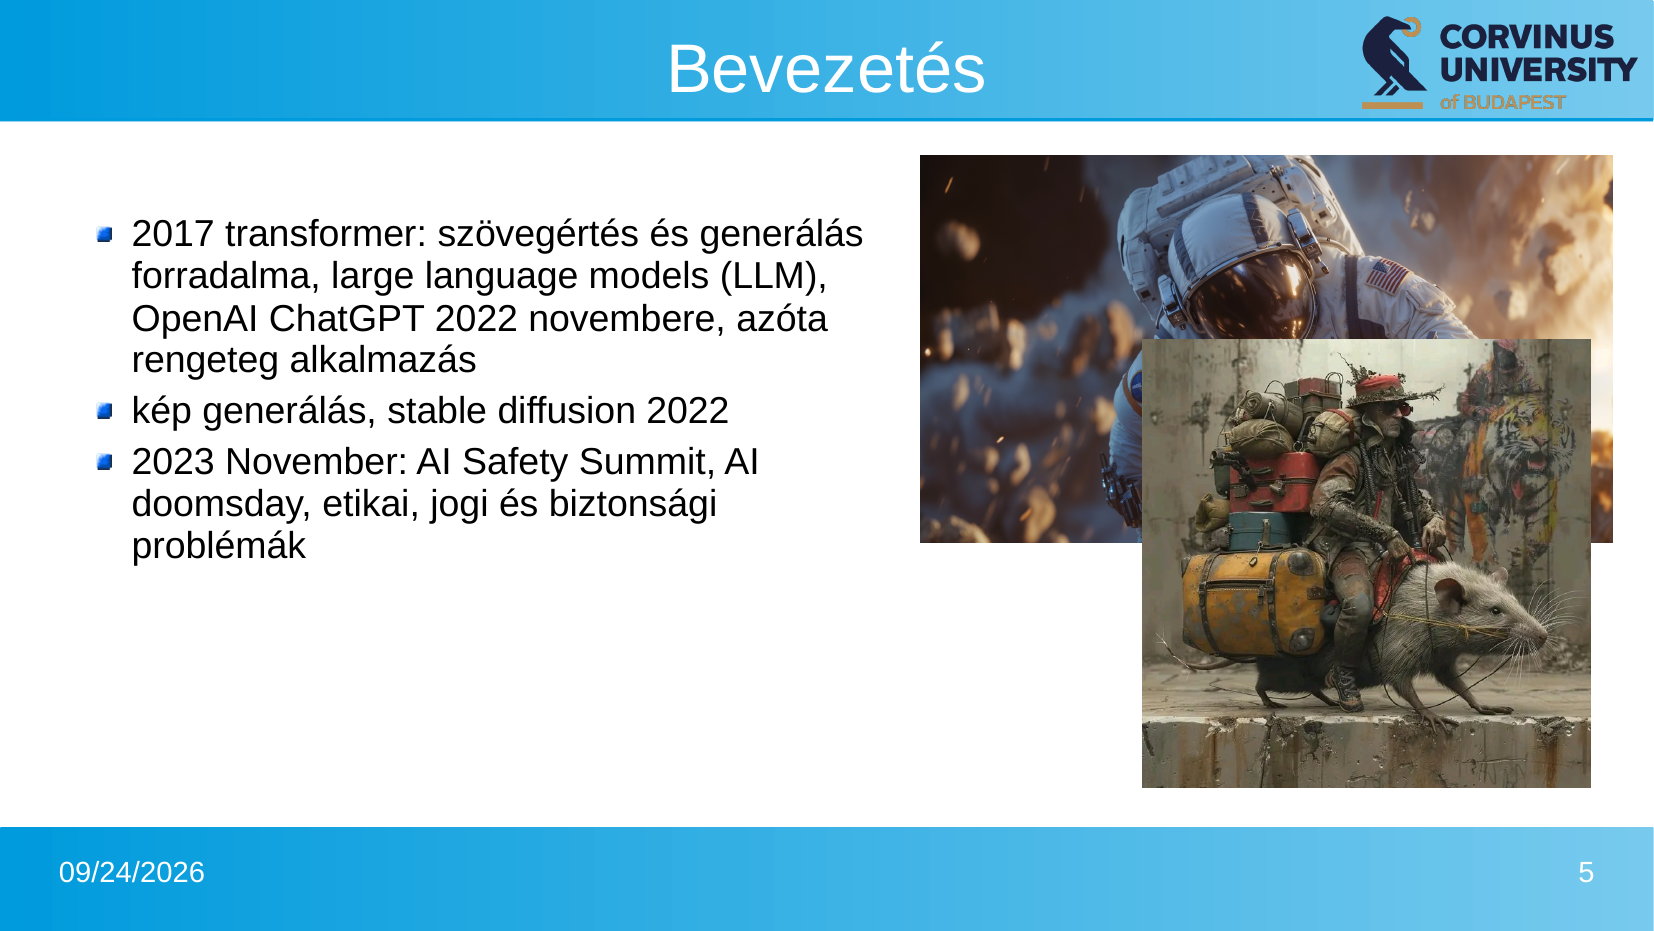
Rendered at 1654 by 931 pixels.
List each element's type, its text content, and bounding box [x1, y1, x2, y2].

title Bevezetés [59, 29, 1362, 108]
picture [920, 155, 1613, 788]
picture [1362, 16, 1638, 109]
text_box 2017 transformer: szövegértés és generálás forradalma, large language models (LLM), OpenAI ChatGPT 2022 novembere, azóta rengeteg alkalmazás kép generálás, stable diffusion 2022 2023 November: AI Safety Summit, AI doomsday, etikai, jogi és biztonsági problémák [81, 205, 899, 706]
